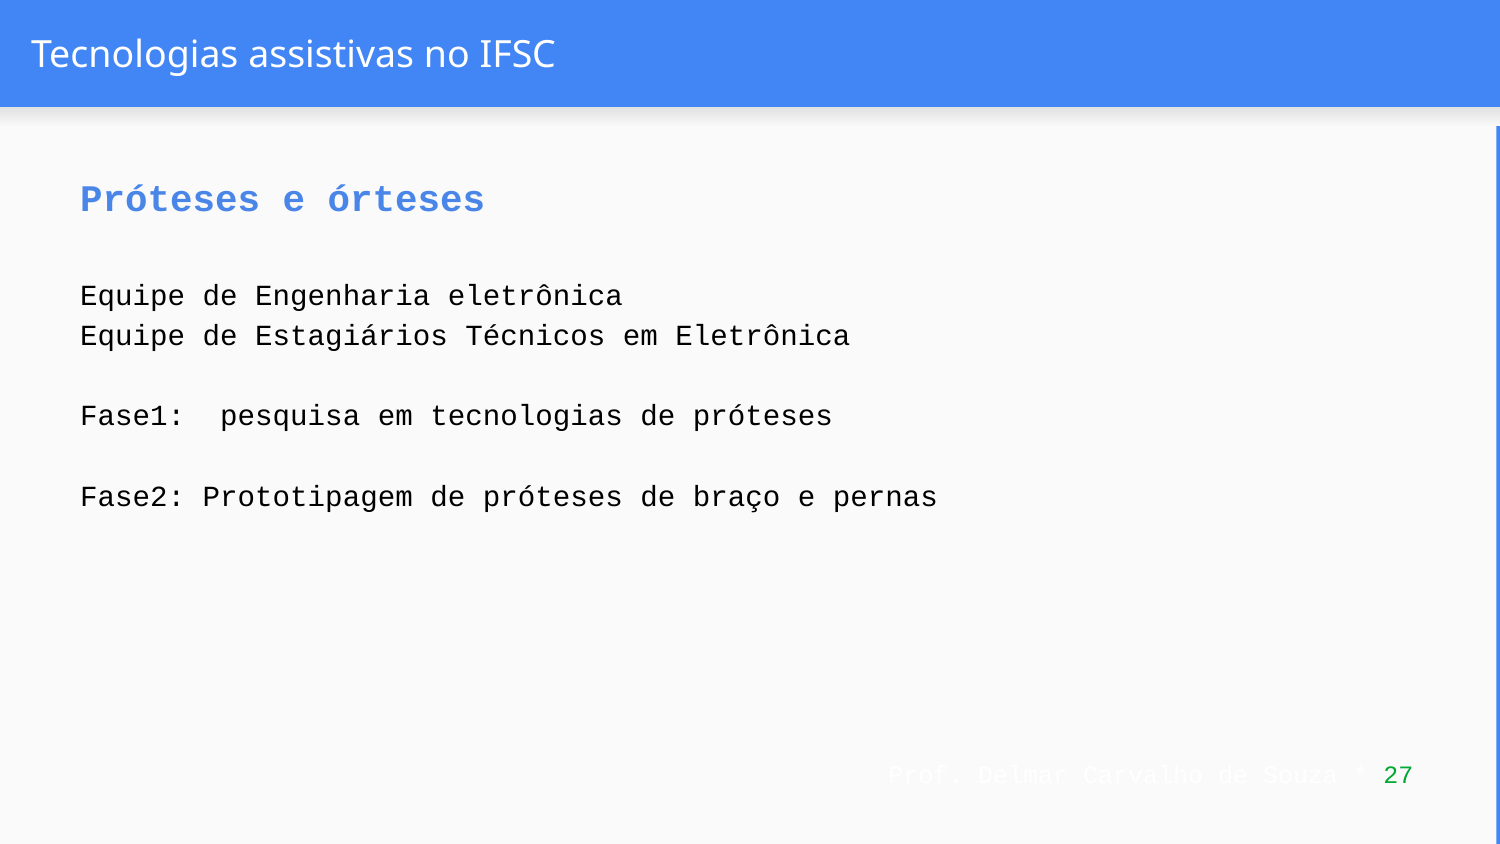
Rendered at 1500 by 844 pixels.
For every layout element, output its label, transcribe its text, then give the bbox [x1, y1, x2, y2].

text_box Próteses e órteses Equipe de Engenharia eletrônica Equipe de Estagiários Técnicos em Eletrônica Fase1: pesquisa em tecnologias de próteses Fase2: Prototipagem de próteses de braço e pernas [40, 152, 1447, 780]
title Tecnologias assistivas no IFSC [16, 2, 1464, 102]
